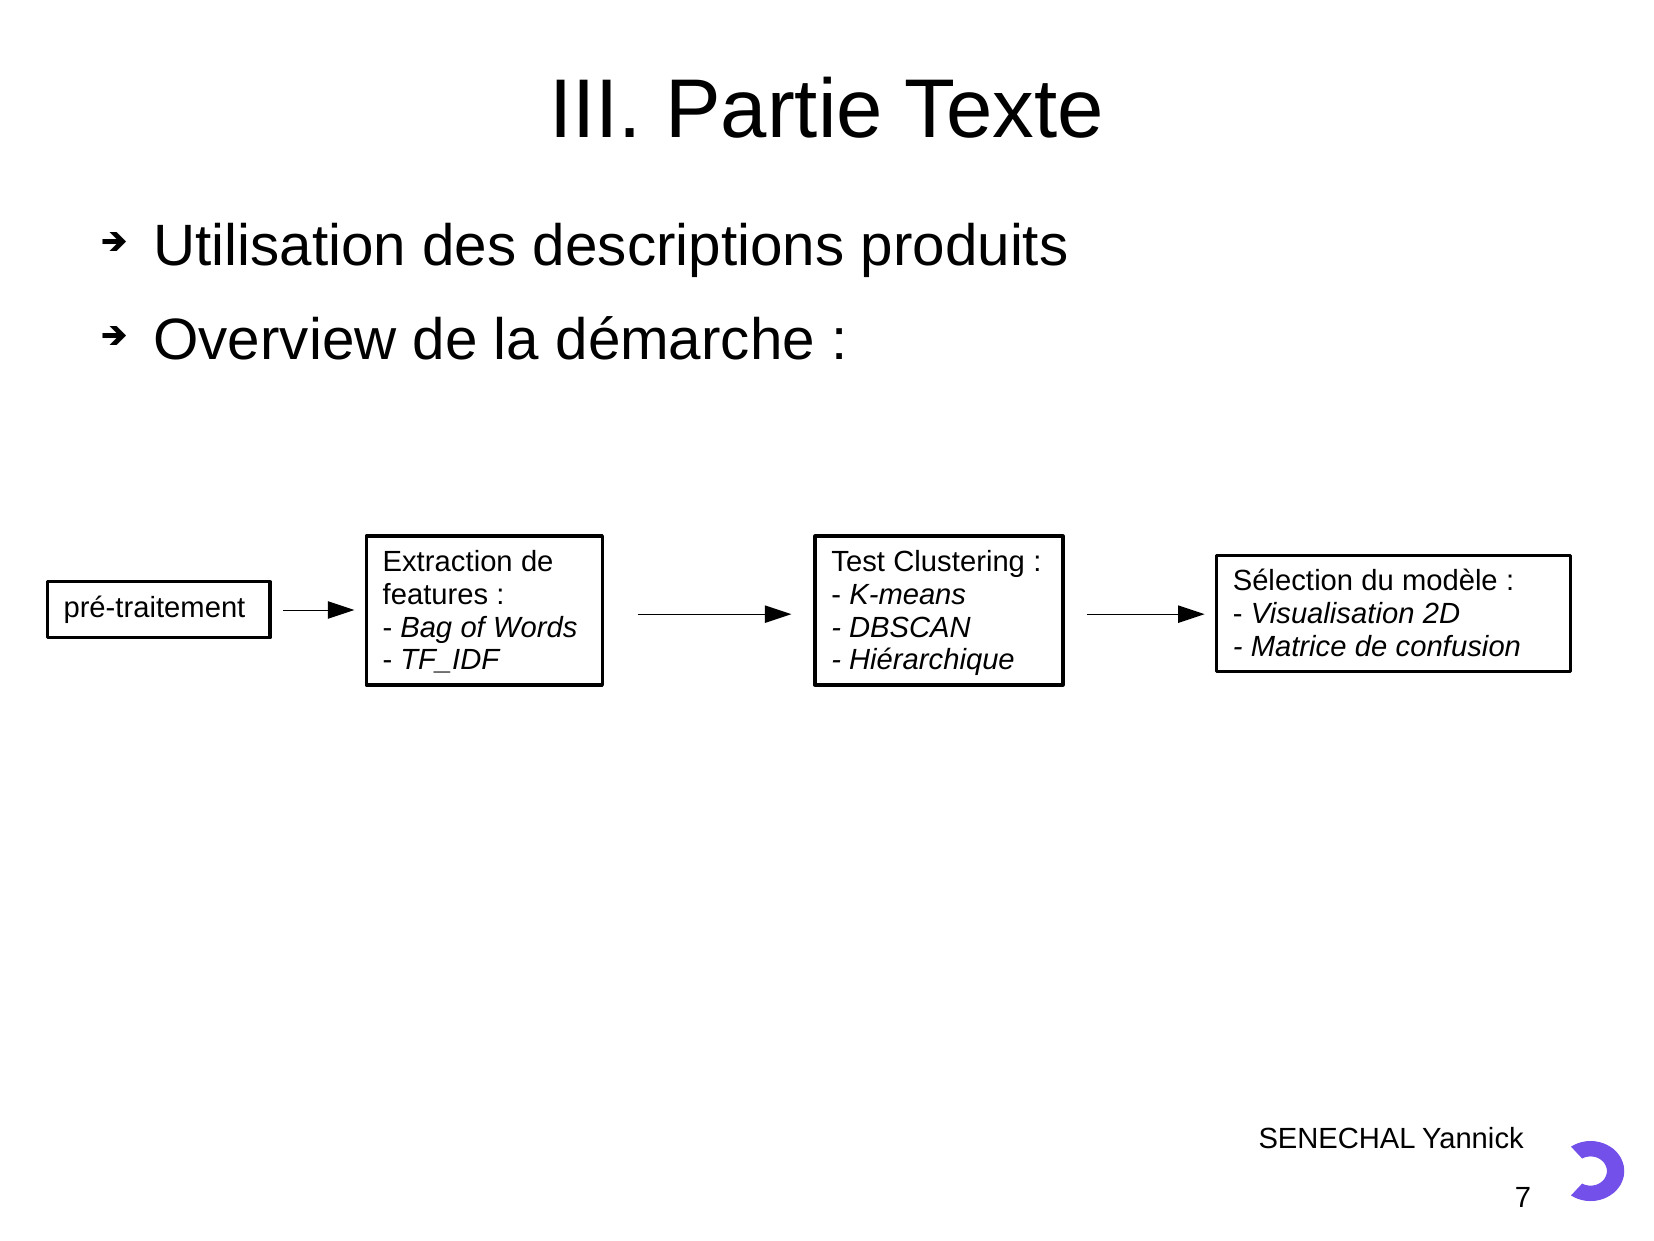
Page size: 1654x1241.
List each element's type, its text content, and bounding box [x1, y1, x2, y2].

text_box Test Clustering : - K-means - DBSCAN - Hiérarchique [814, 536, 1063, 686]
text_box pré-traitement [47, 581, 271, 638]
list Utilisation des descriptions produits Overview de la démarche : [82, 212, 1571, 1241]
picture [1571, 1125, 1642, 1217]
text_box Sélection du modèle : - Visualisation 2D - Matrice de confusion [1216, 555, 1571, 672]
title III. Partie Texte [94, 5, 1583, 213]
text_box Extraction de features : - Bag of Words - TF_IDF [366, 536, 603, 686]
